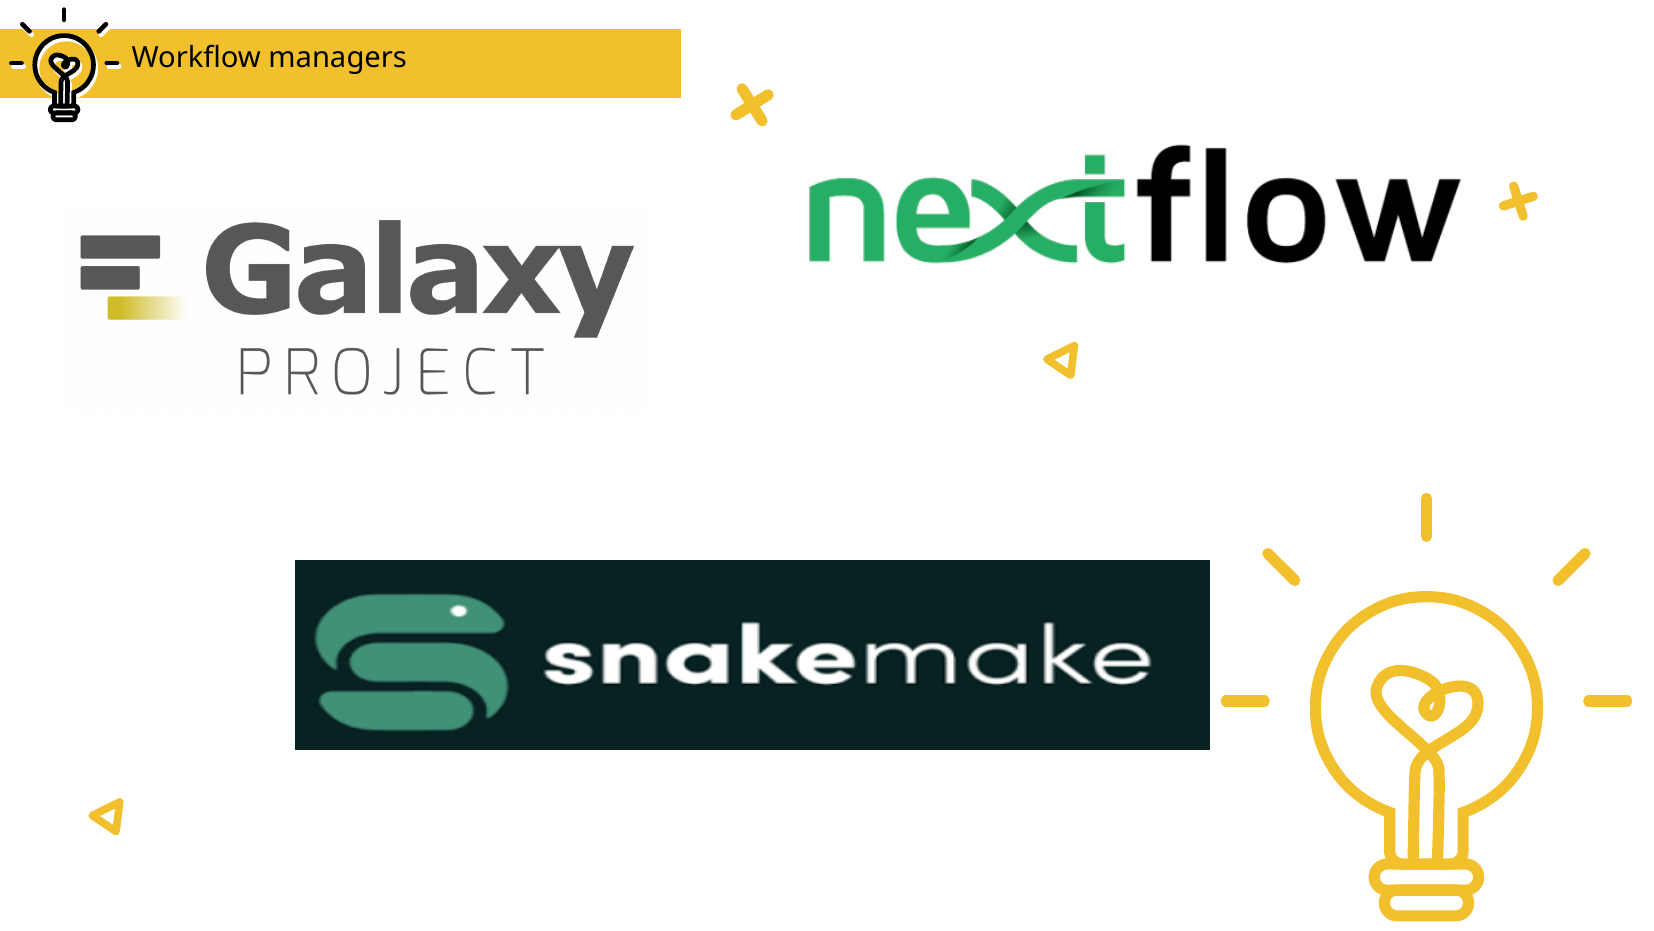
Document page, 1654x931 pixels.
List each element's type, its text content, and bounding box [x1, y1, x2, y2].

picture [65, 206, 650, 414]
picture [295, 560, 1210, 750]
picture [767, 16, 1502, 384]
title Workflow managers [131, 16, 578, 97]
